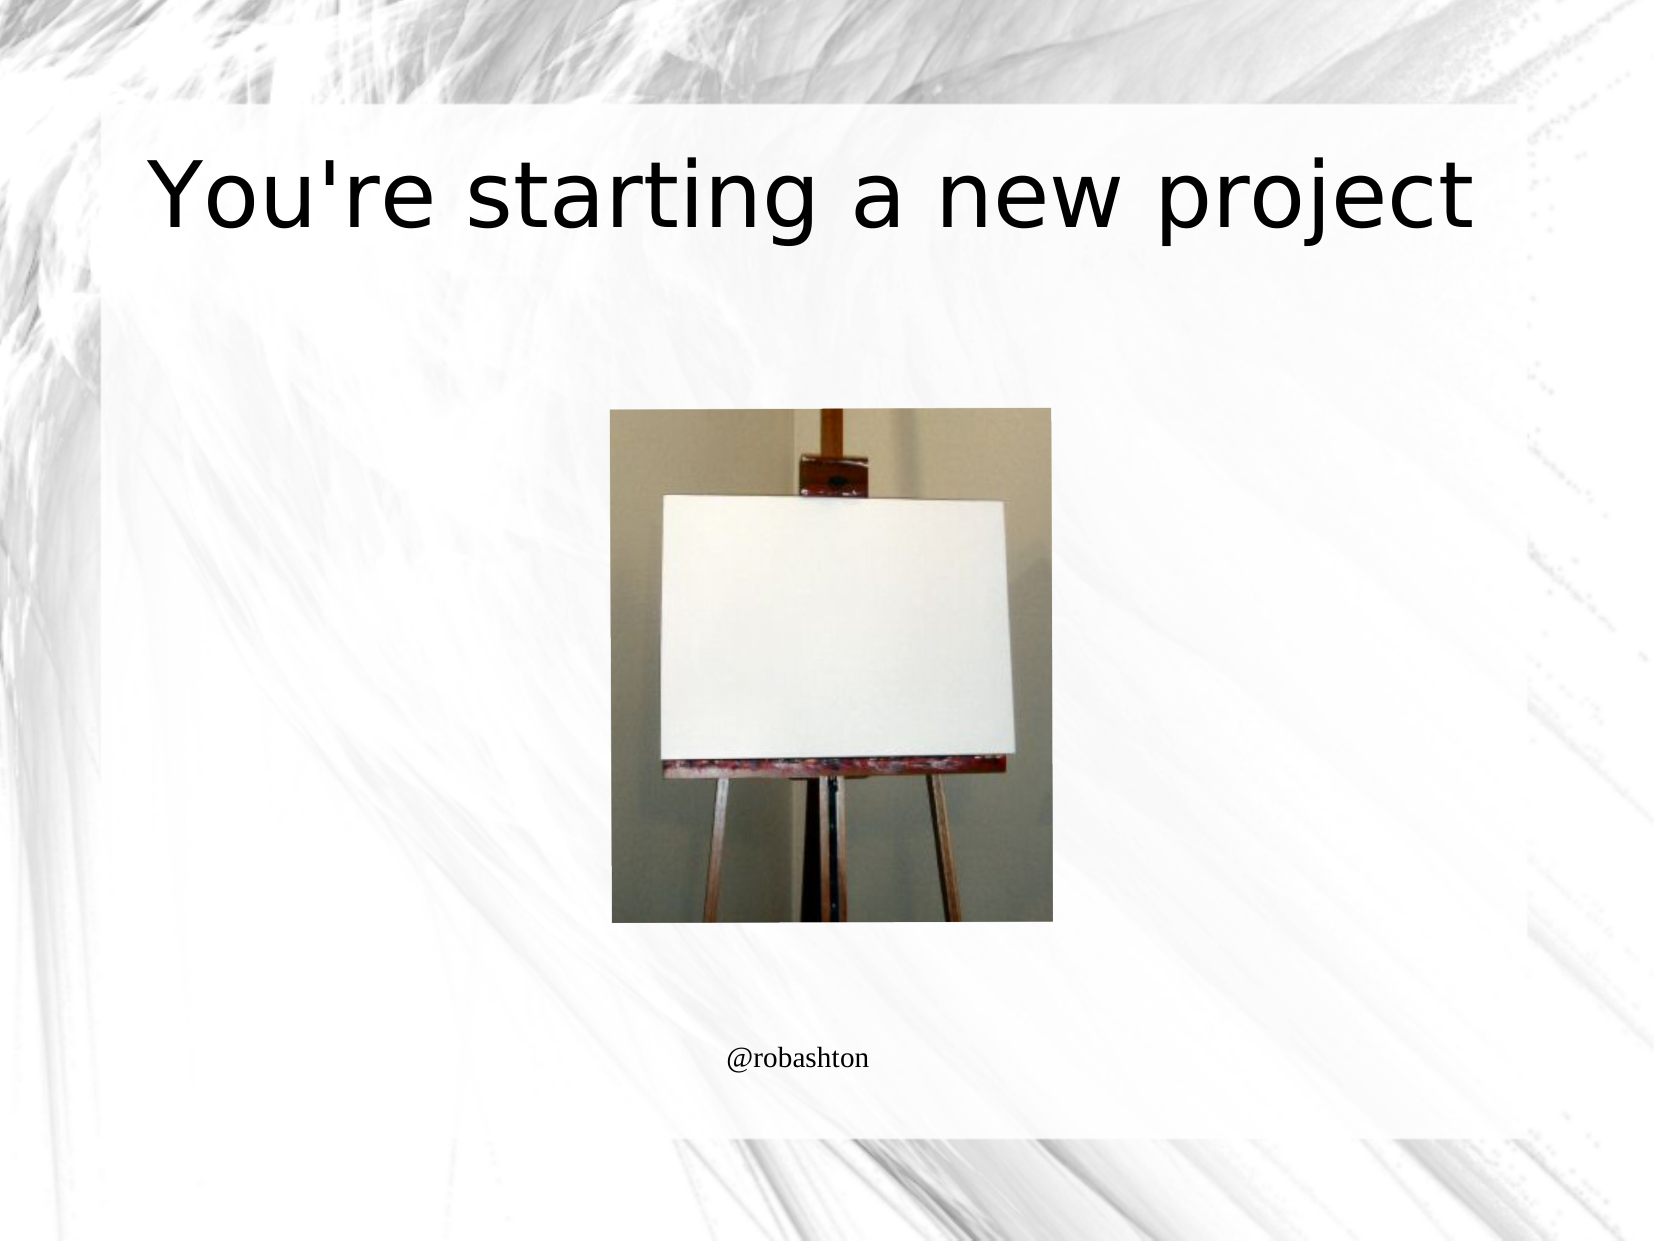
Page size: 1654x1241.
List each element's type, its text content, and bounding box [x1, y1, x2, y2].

title You're starting a new project [118, 112, 1506, 281]
picture [0, 0, 1654, 1241]
